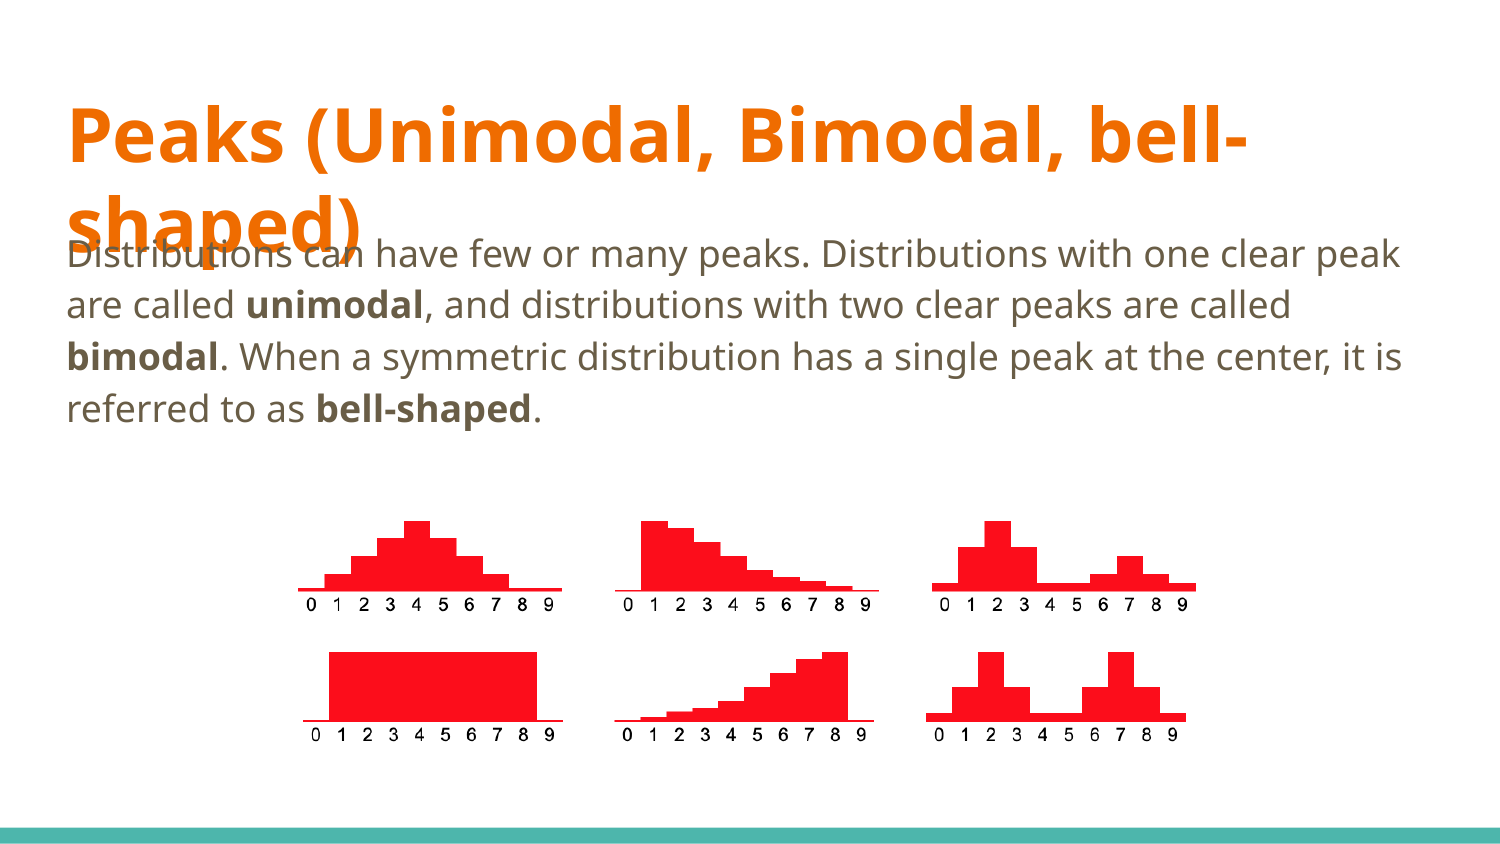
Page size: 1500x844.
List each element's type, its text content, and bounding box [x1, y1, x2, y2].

picture [280, 506, 1220, 753]
list Distributions can have few or many peaks. Distributions with one clear peak are called unimodal, and distributions with two clear peaks are called bimodal. When a symmetric distribution has a single peak at the center, it is referred to as bell-shaped. [51, 207, 1449, 750]
title Peaks (Unimodal, Bimodal, bell-shaped) [51, 72, 1449, 189]
